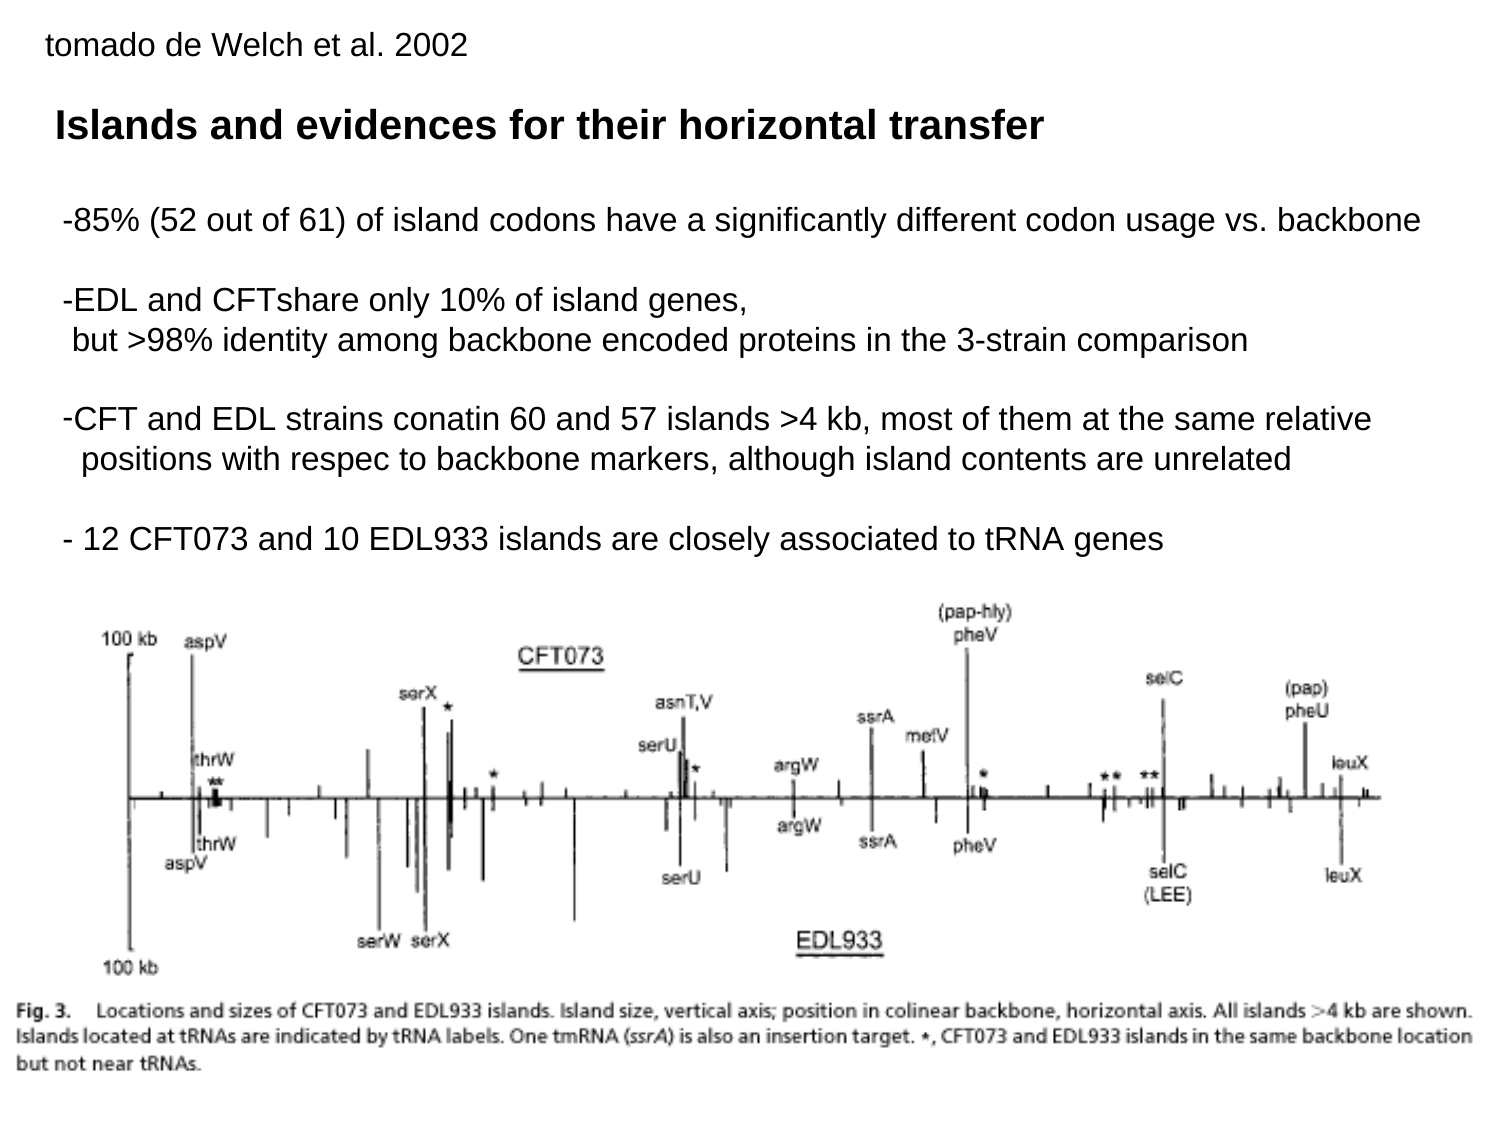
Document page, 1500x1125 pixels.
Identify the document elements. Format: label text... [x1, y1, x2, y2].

text_box -85% (52 out of 61) of island codons have a significantly different codon usage vs. backbone -EDL and CFTshare only 10% of island genes, but >98% identity among backbone encoded proteins in the 3-strain comparison CFT and EDL strains conatin 60 and 57 islands >4 kb, most of them at the same relative positions with respec to backbone markers, although island contents are unrelated - 12 CFT073 and 10 EDL933 islands are closely associated to tRNA genes [47, 190, 1439, 566]
text_box tomado de Welch et al. 2002 [30, 15, 484, 71]
picture [5, 589, 1494, 1089]
text_box Islands and evidences for their horizontal transfer [39, 89, 1061, 156]
